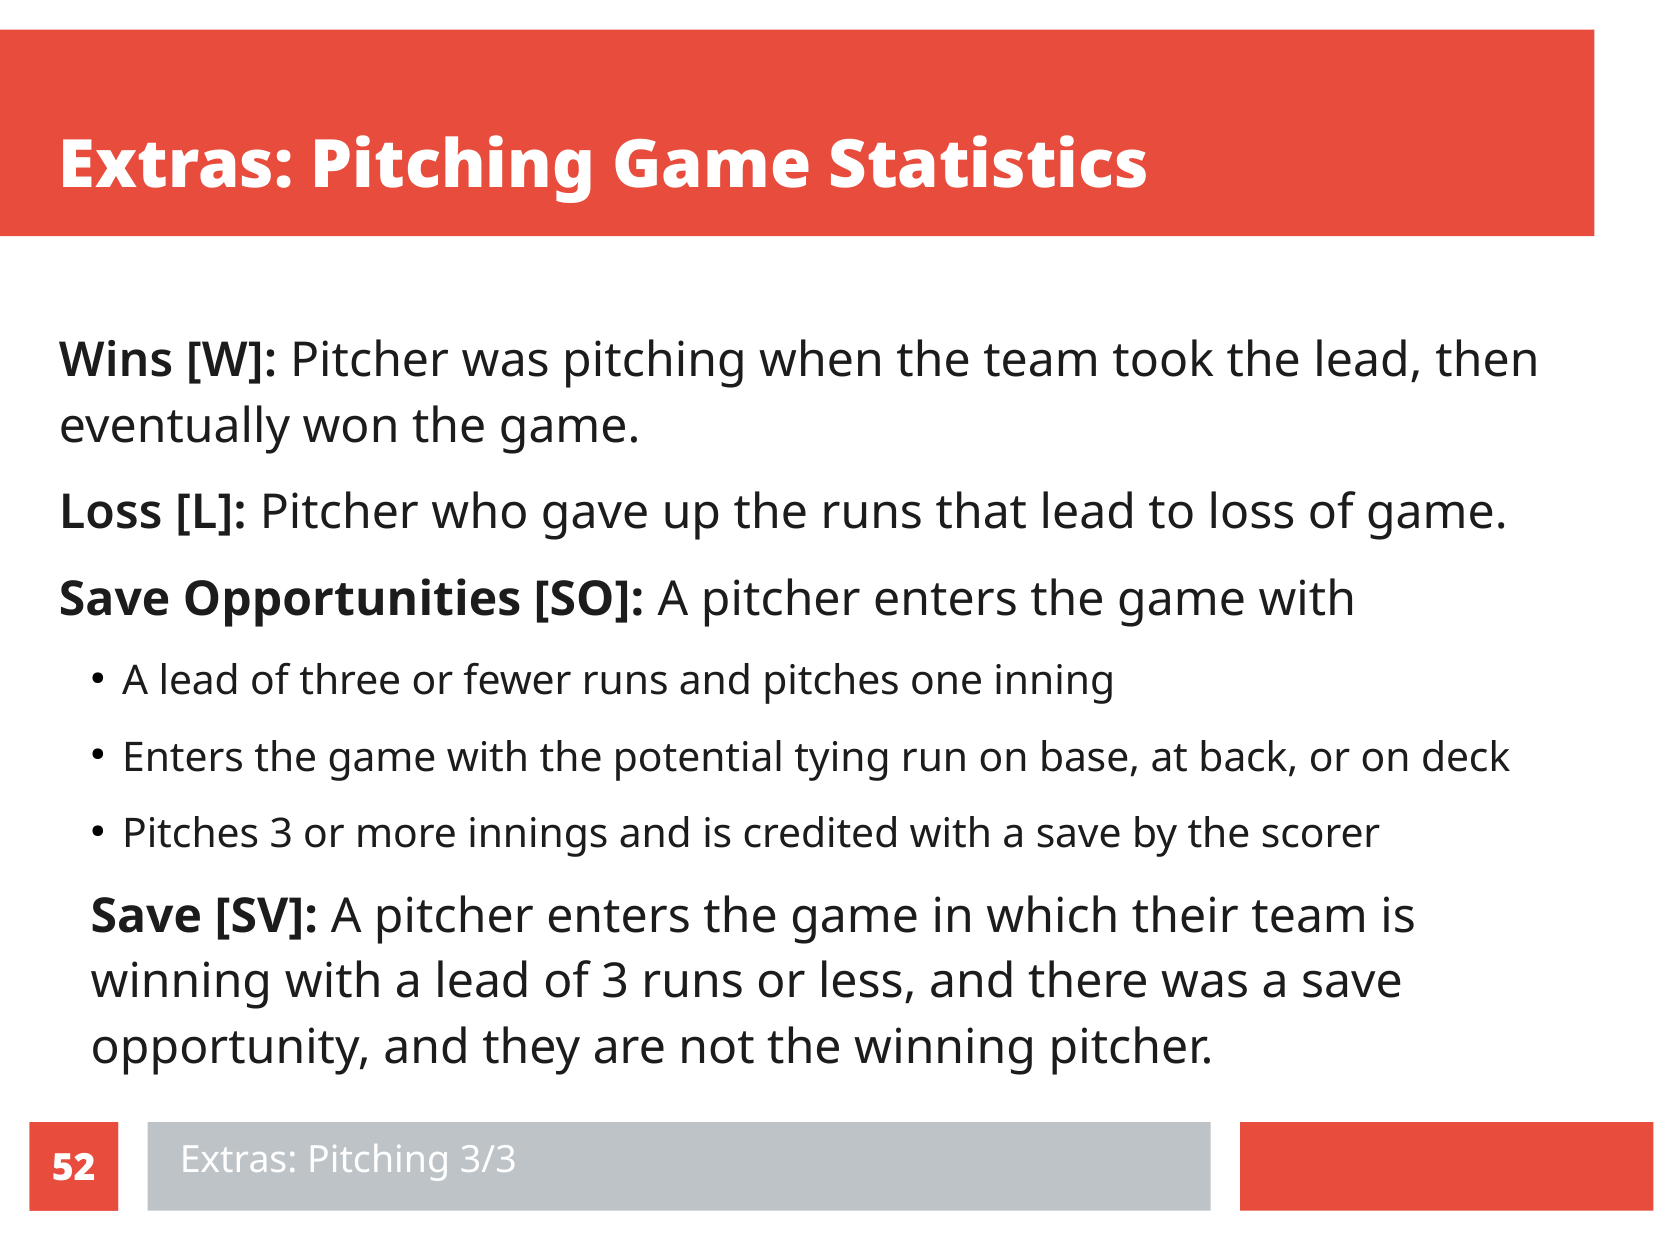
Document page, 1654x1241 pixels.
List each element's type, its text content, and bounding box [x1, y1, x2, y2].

title Extras: Pitching Game Statistics [59, 59, 1595, 207]
list Wins [W]: Pitcher was pitching when the team took the lead, then eventually won the game. Loss [L]: Pitcher who gave up the runs that lead to loss of game. Save Opportunities [SO]: A pitcher enters the game with A lead of three or fewer runs and pitches one inning Enters the game with the potential tying run on base, at back, or on deck Pitches 3 or more innings and is credited with a save by the scorer Save [SV]: A pitcher enters the game in which their team is winning with a lead of 3 runs or less, and there was a save opportunity, and they are not the winning pitcher. [59, 324, 1565, 1093]
text_box Extras: Pitching 3/3 [165, 1125, 736, 1184]
